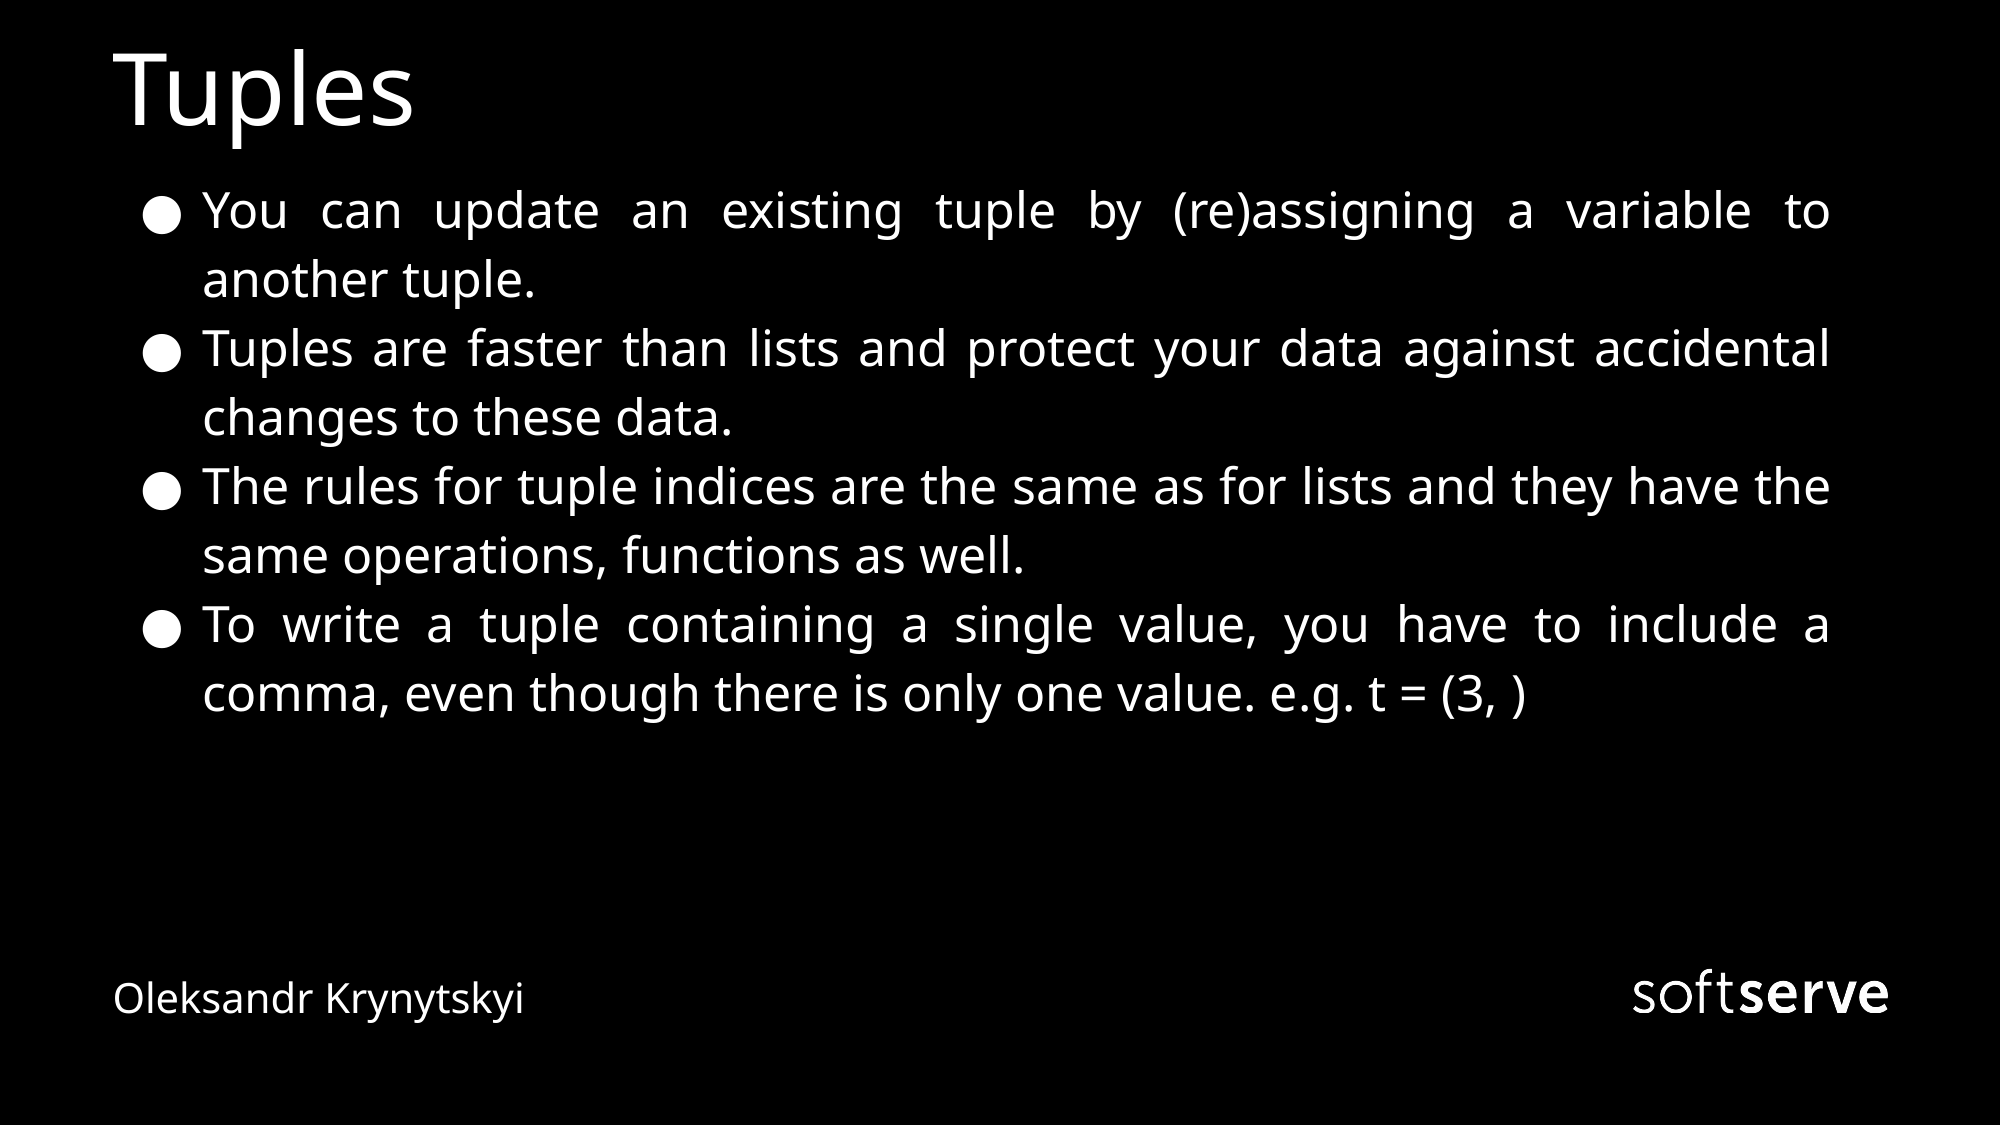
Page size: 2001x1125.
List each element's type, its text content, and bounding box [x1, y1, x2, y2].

picture [1633, 968, 1888, 1013]
title Tuples [112, 33, 1888, 154]
list Oleksandr Krynytskyi [112, 970, 682, 1019]
text_box You can update an existing tuple by (re)assigning a variable to another tuple. Tuples are faster than lists and protect your data against accidental changes to these data. The rules for tuple indices are the same as for lists and they have the same operations, functions as well. To write a tuple containing a single value, you have to include a comma, even though there is only one value. e.g. t = (3, ) [112, 154, 1888, 900]
